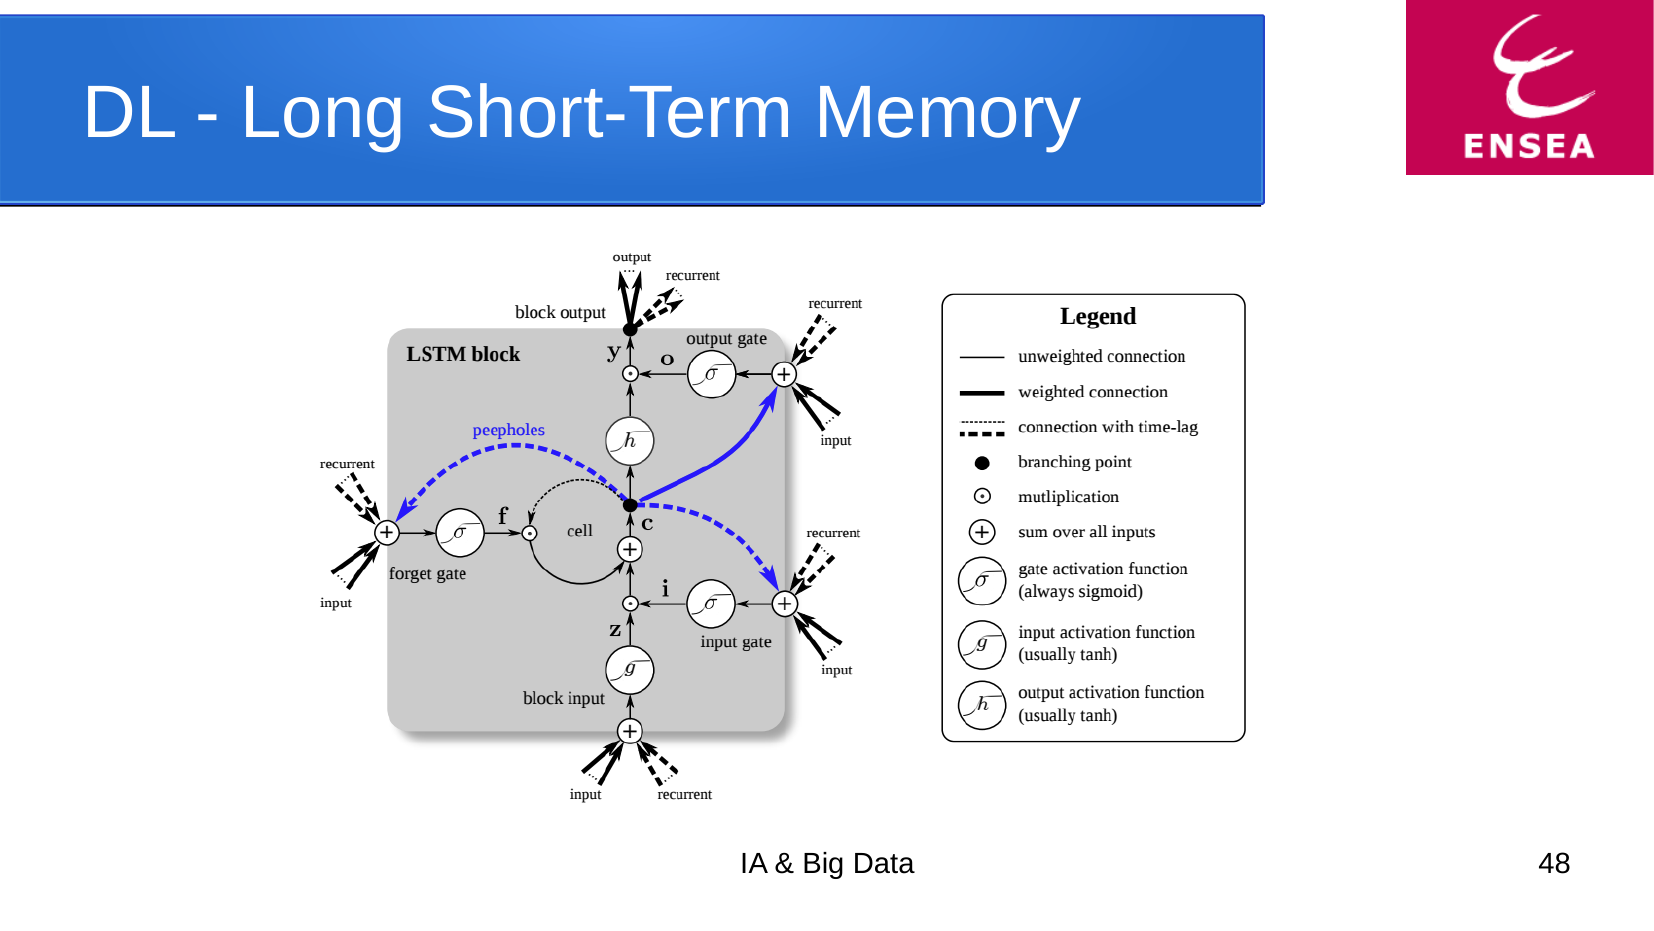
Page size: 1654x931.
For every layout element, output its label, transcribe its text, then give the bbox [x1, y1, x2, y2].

picture [1406, 0, 1654, 175]
title DL - Long Short-Term Memory [82, 35, 1235, 189]
picture [318, 224, 1254, 812]
